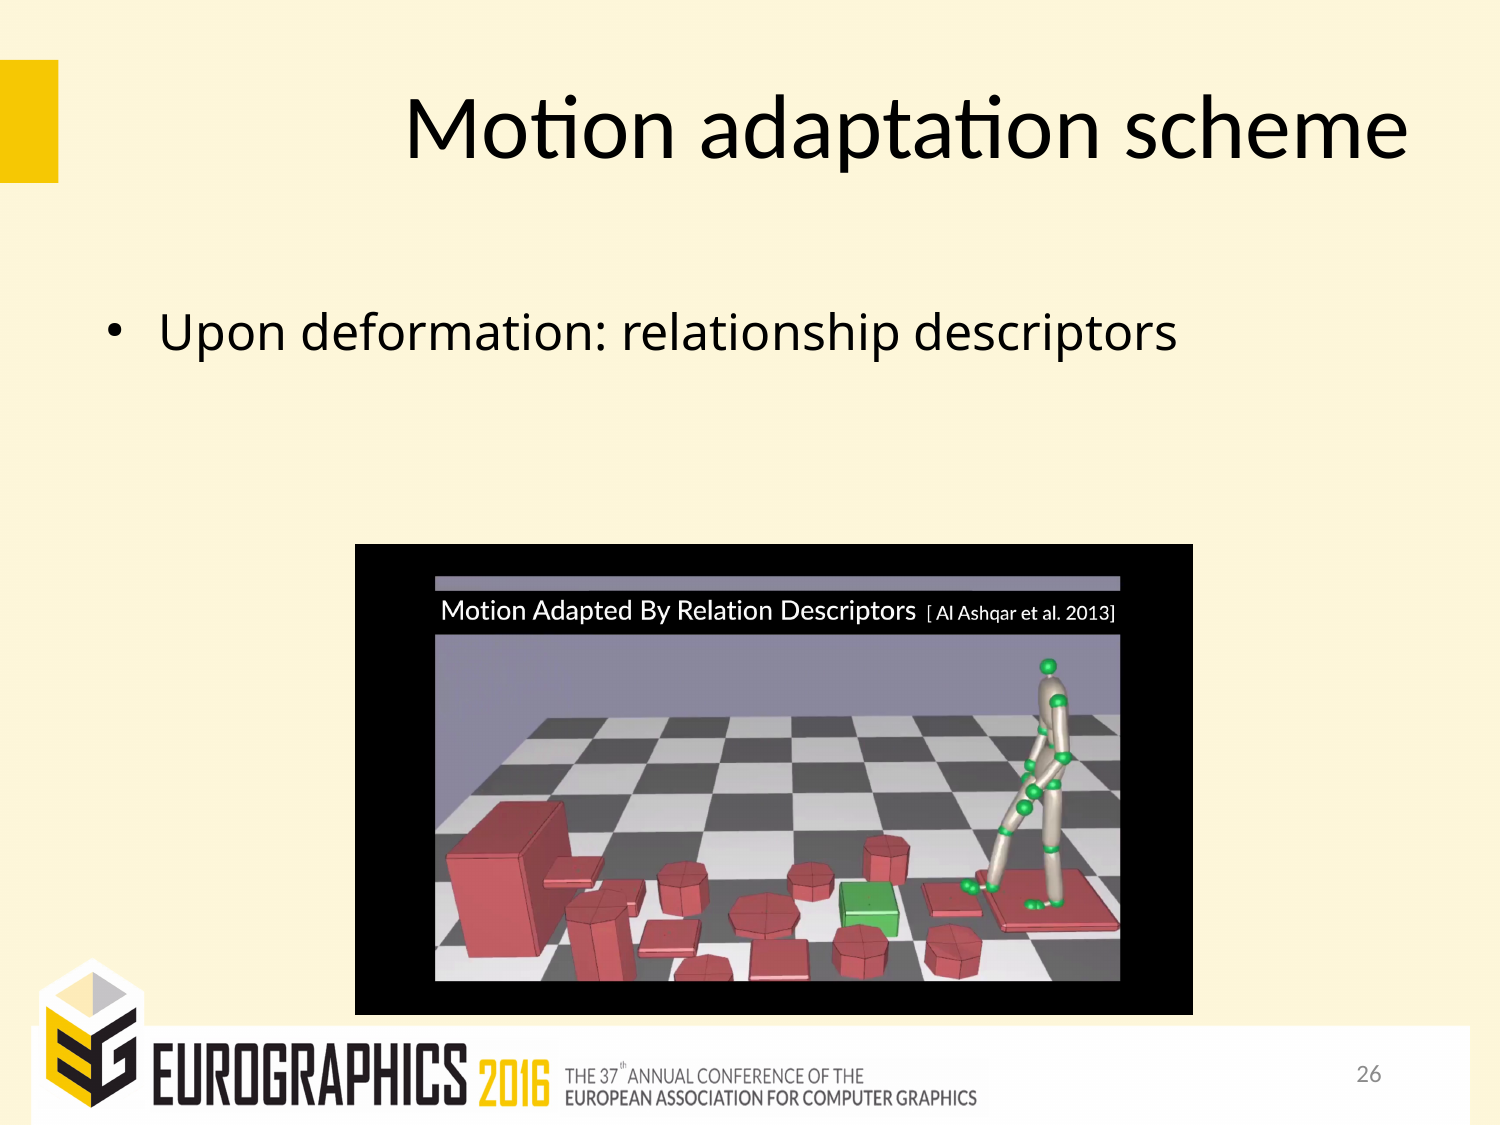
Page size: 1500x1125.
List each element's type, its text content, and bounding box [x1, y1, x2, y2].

text_box [354, 543, 1194, 1016]
slide_number <numéro> [1303, 1042, 1397, 1103]
picture [0, 0, 1500, 1125]
list Upon deformation: relationship descriptors [58, 299, 1442, 986]
title Motion adaptation scheme [58, 59, 1442, 183]
